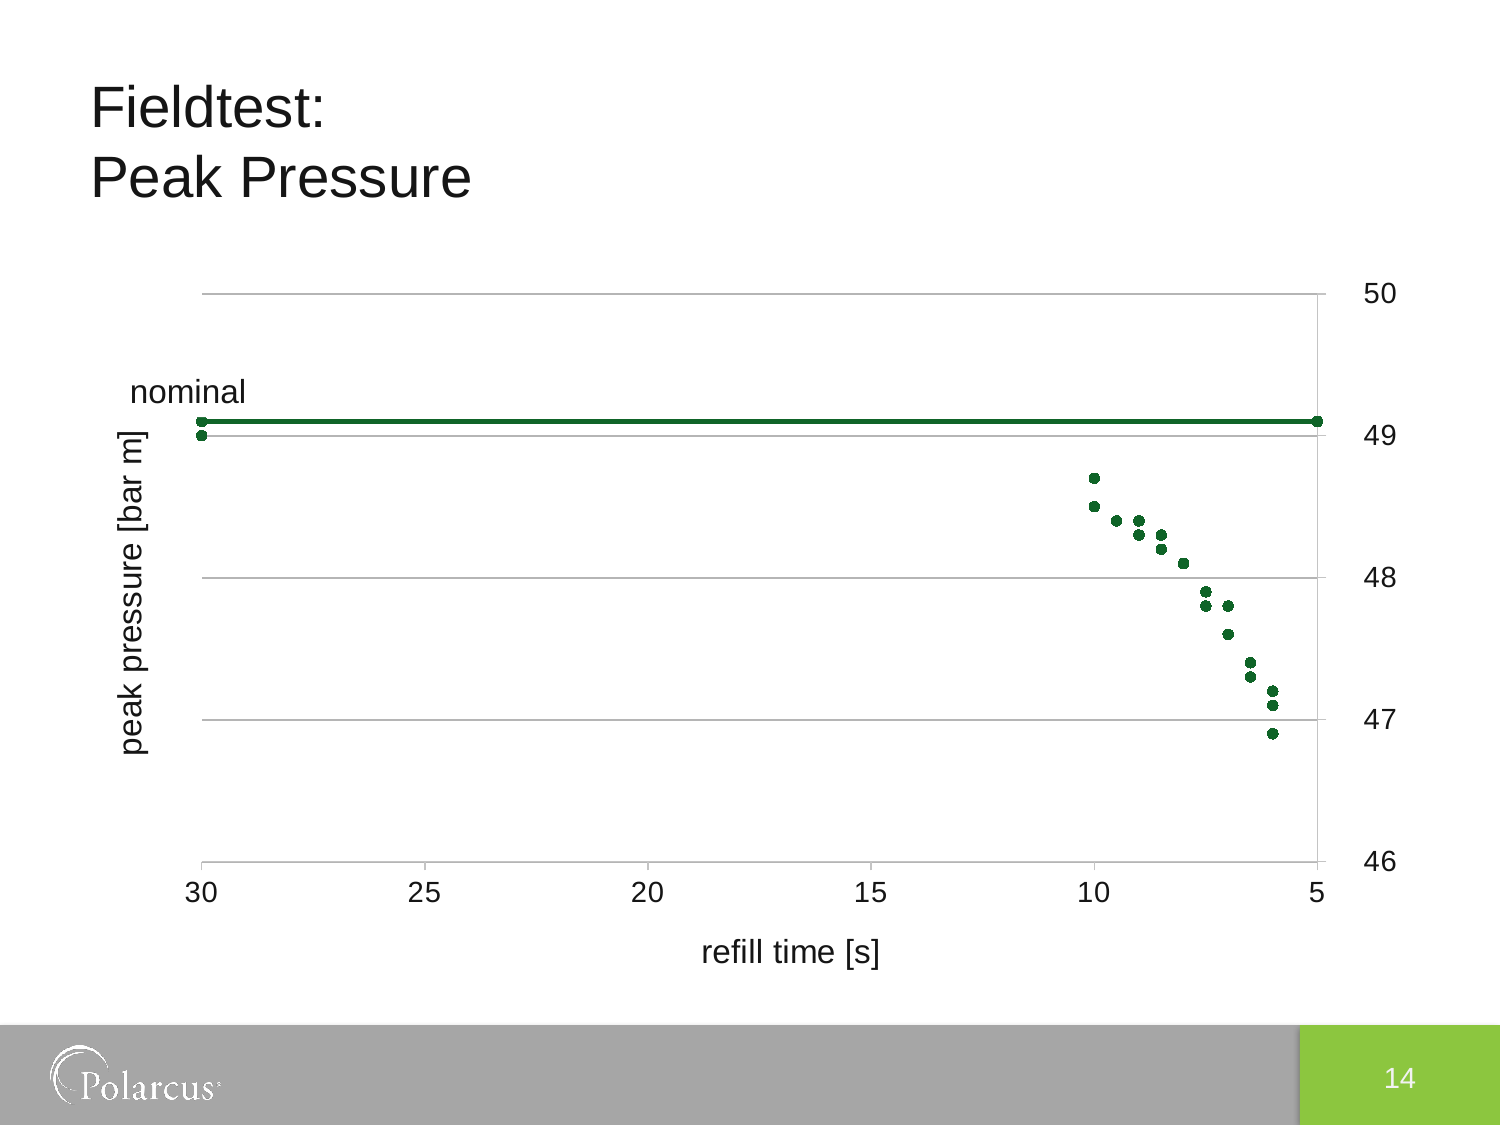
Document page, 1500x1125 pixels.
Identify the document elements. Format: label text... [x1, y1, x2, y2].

chart [75, 262, 1425, 1005]
title Fieldtest: Peak Pressure [75, 45, 1425, 233]
text_box nominal [115, 362, 262, 418]
picture [50, 1045, 221, 1105]
